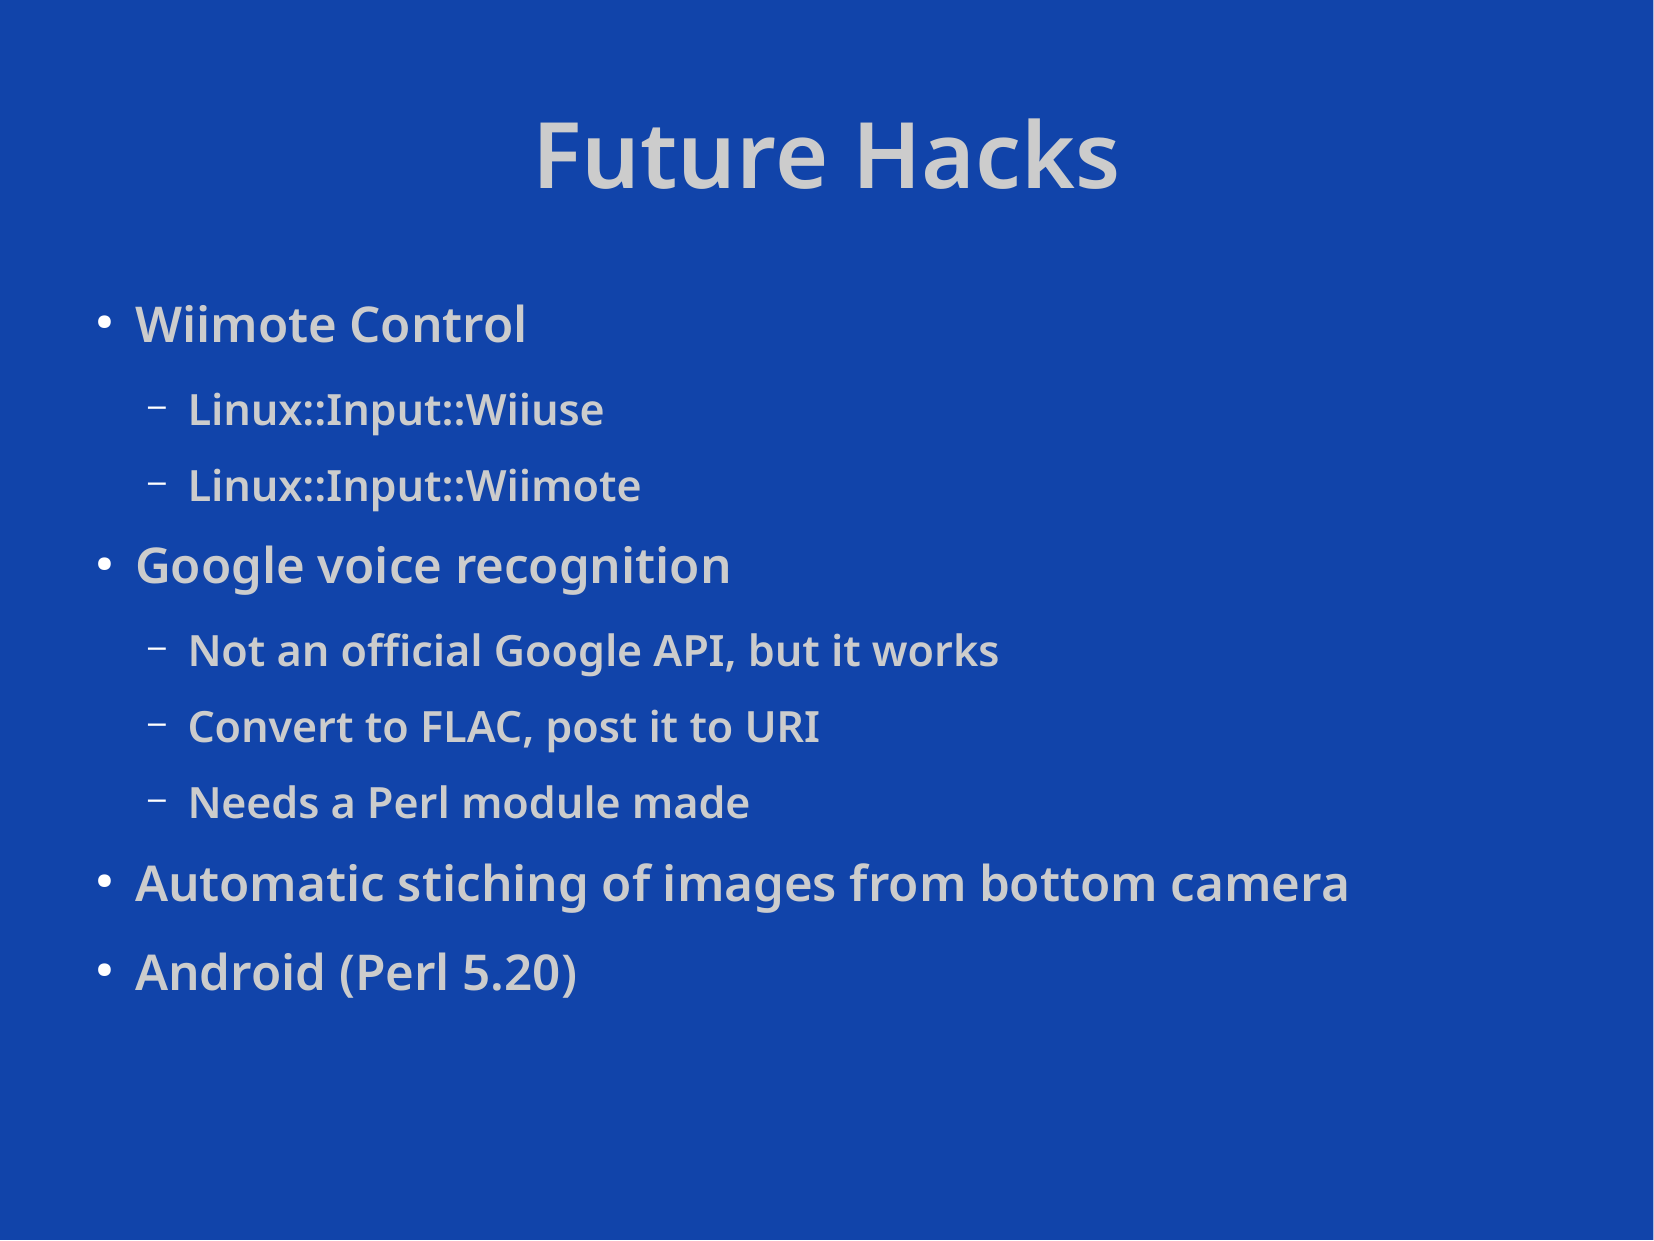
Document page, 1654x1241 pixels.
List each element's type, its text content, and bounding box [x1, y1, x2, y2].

title Future Hacks [82, 49, 1571, 257]
list Wiimote Control Linux::Input::Wiiuse Linux::Input::Wiimote Google voice recognition Not an official Google API, but it works Convert to FLAC, post it to URI Needs a Perl module made Automatic stiching of images from bottom camera Android (Perl 5.20) [82, 290, 1571, 1010]
